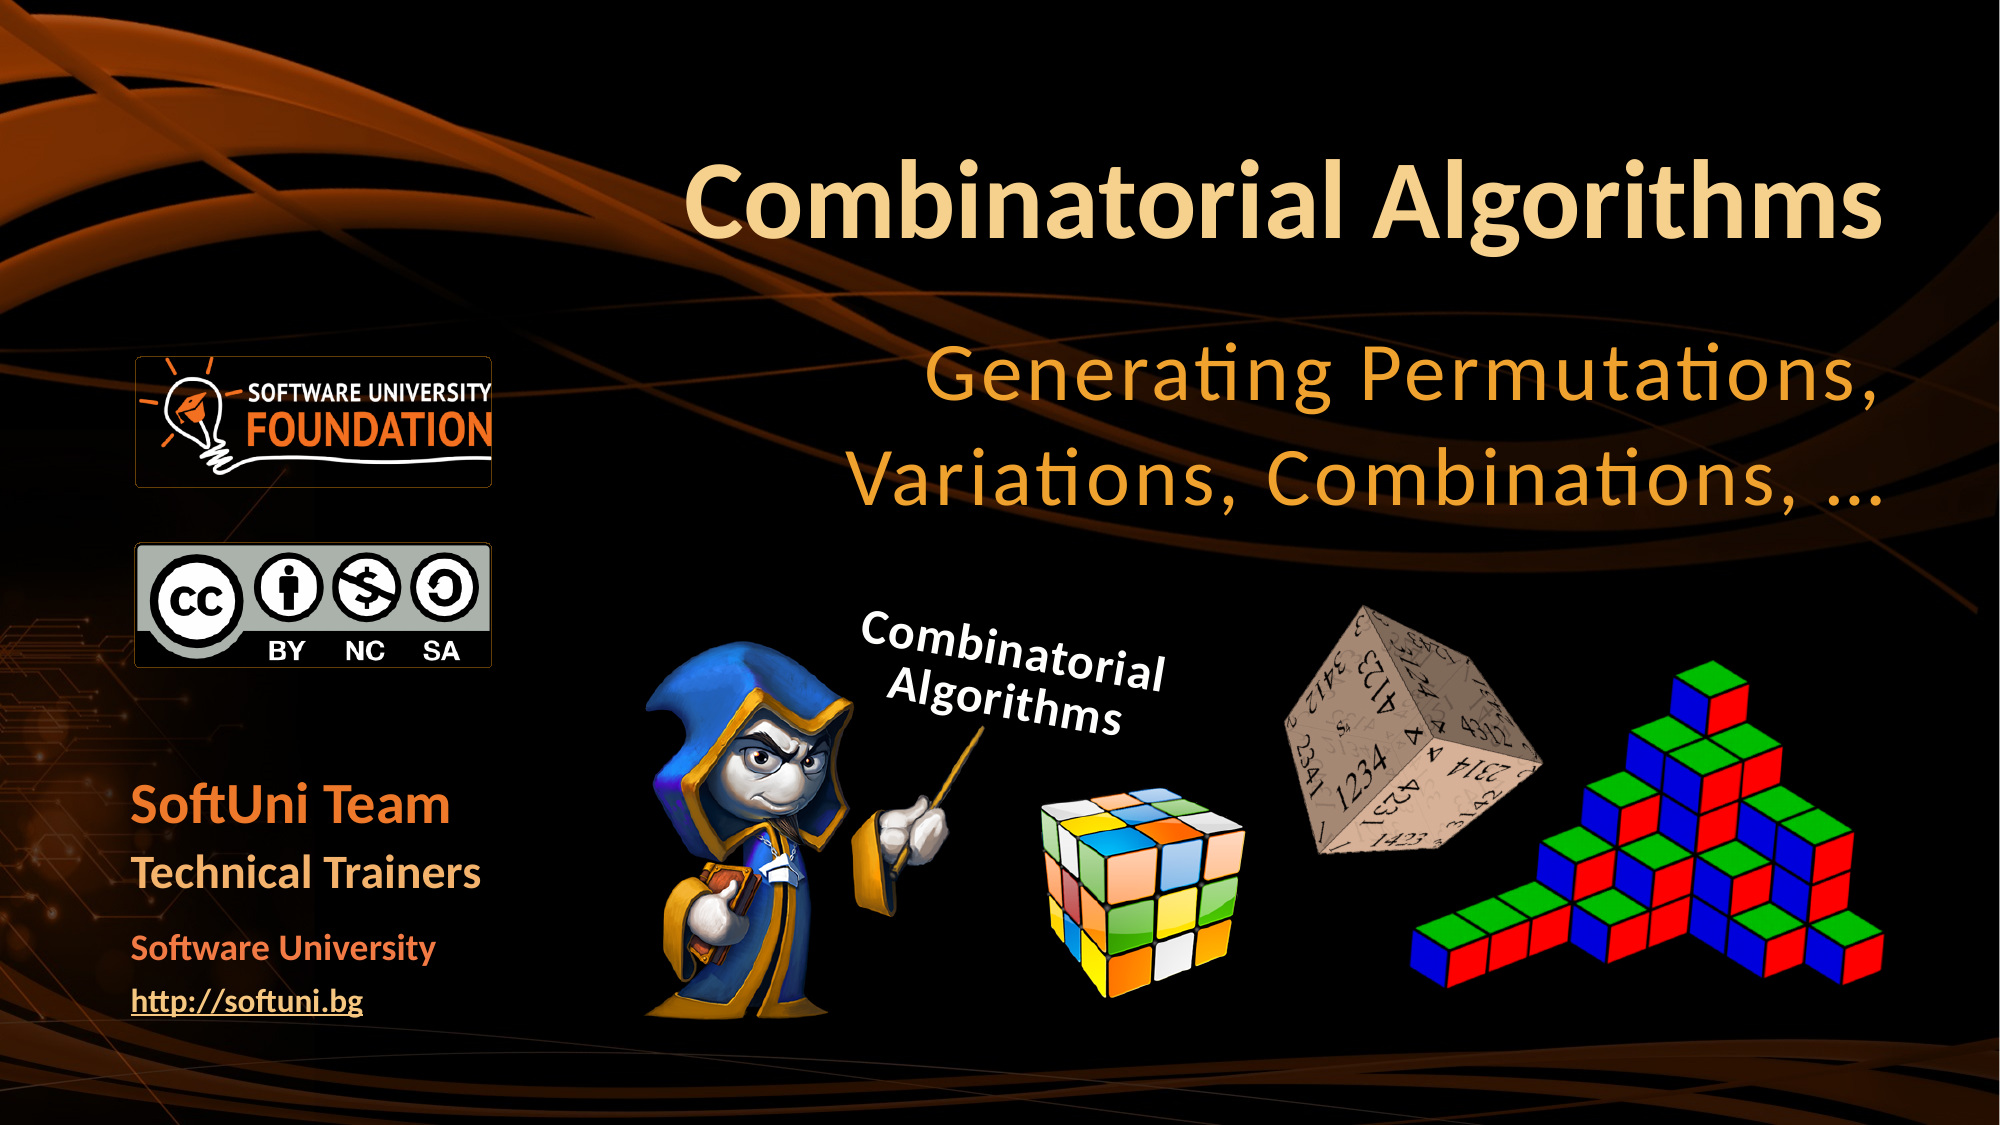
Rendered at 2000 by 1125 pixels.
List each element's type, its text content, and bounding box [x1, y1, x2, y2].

list http://softuni.bg [124, 970, 648, 1025]
list Technical Trainers [124, 831, 637, 905]
title Combinatorial Algorithms [637, 112, 1886, 291]
subtitle Generating Permutations, Variations, Combinations, … [647, 312, 1886, 542]
text_box Combinatorial Algorithms [833, 591, 1187, 764]
list Software University [124, 914, 637, 970]
text_box [134, 542, 492, 668]
list SoftUni Team [124, 754, 637, 831]
picture [0, 0, 2000, 1125]
text_box [135, 356, 492, 488]
